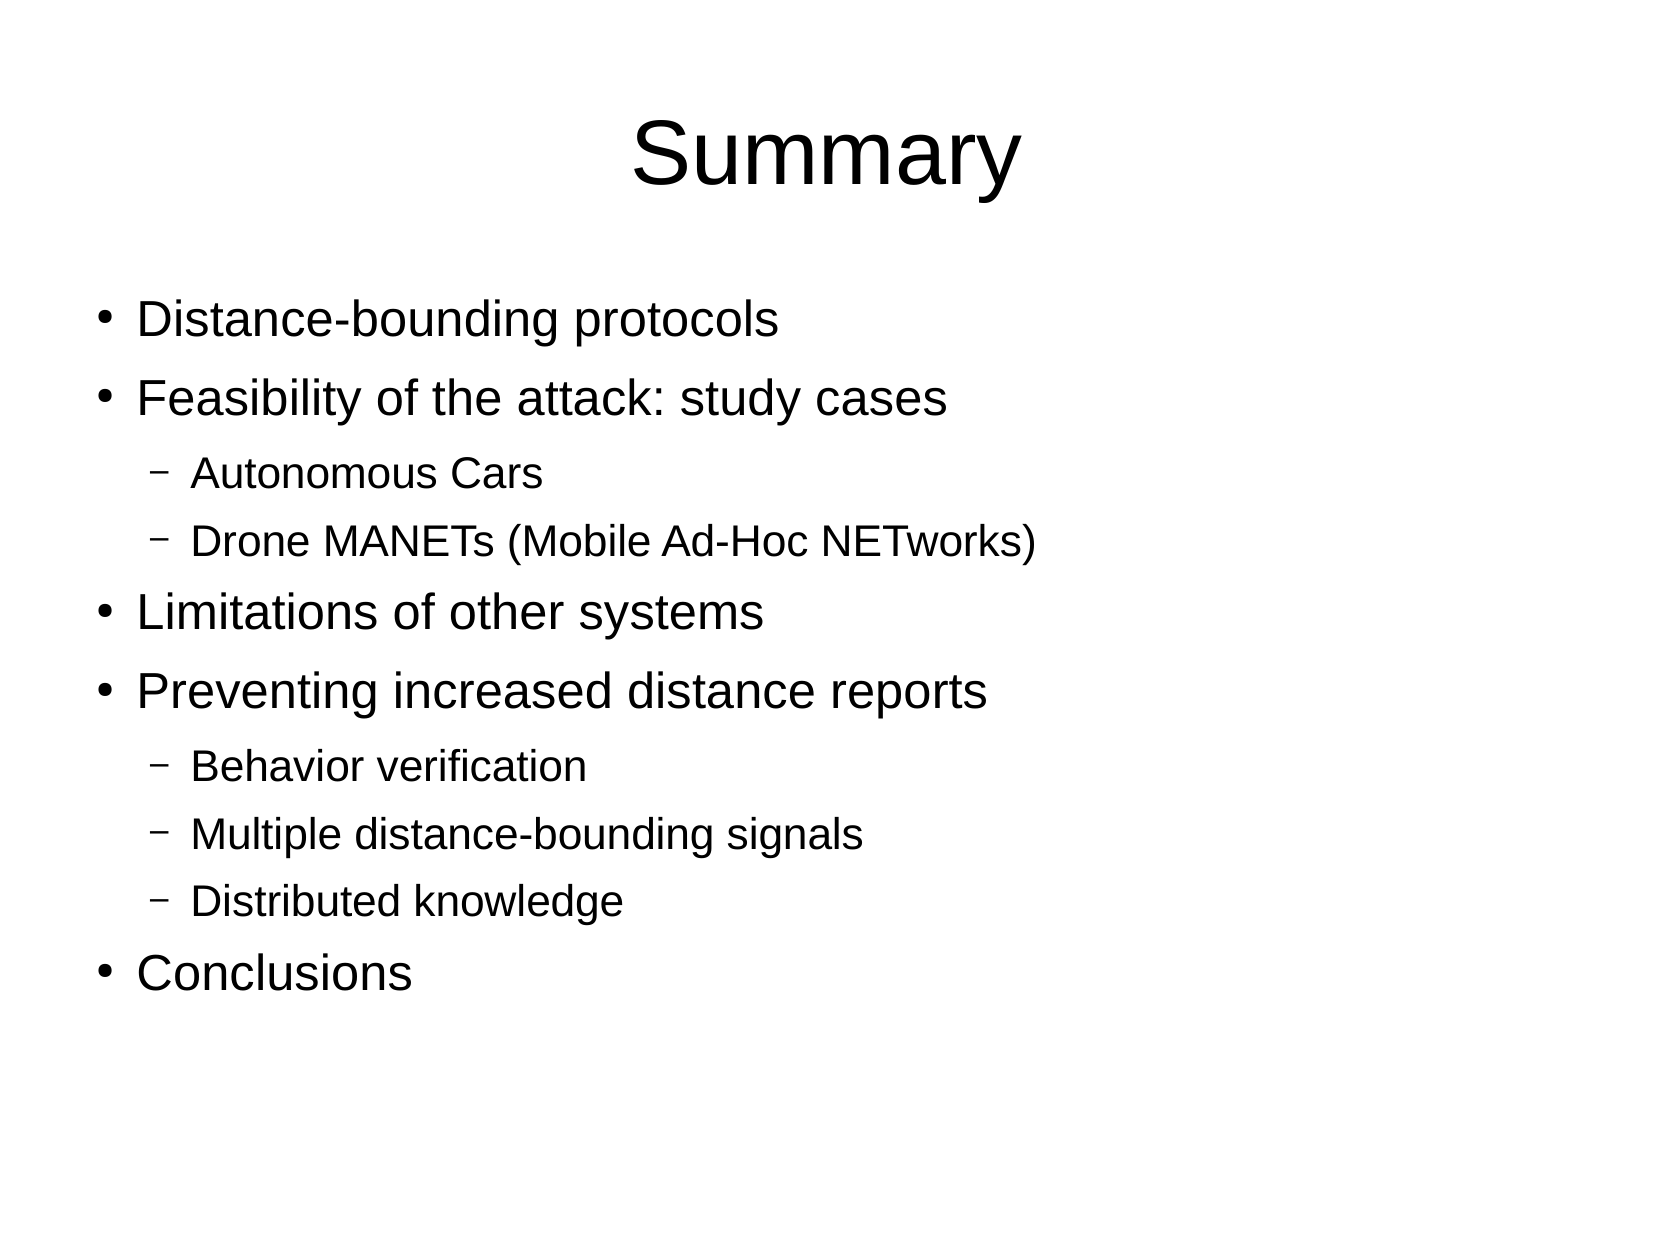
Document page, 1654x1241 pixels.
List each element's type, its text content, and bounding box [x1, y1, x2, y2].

title Summary [82, 49, 1571, 257]
list Distance-bounding protocols Feasibility of the attack: study cases Autonomous Cars Drone MANETs (Mobile Ad-Hoc NETworks) Limitations of other systems Preventing increased distance reports Behavior verification Multiple distance-bounding signals Distributed knowledge Conclusions [82, 290, 1571, 1010]
